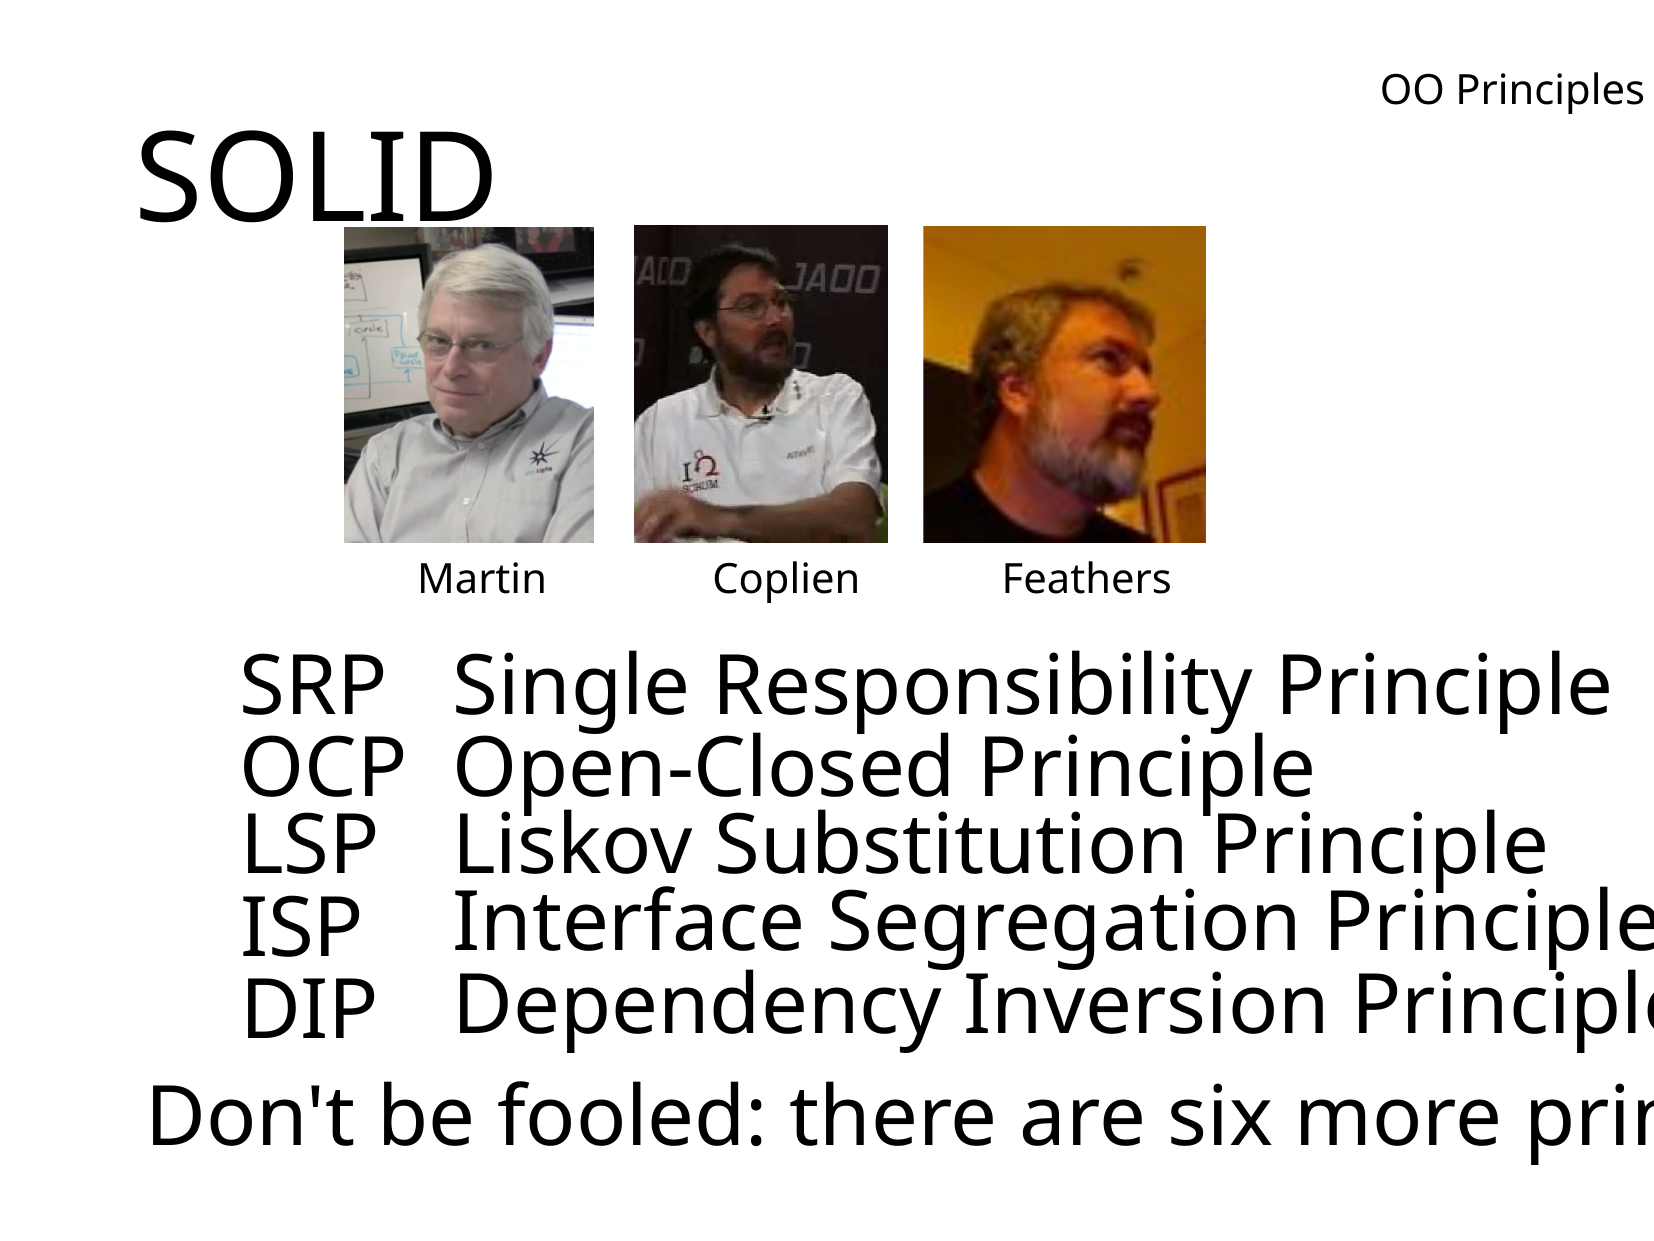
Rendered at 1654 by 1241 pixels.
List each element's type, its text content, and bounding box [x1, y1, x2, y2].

text_box LSP [225, 777, 365, 859]
text_box OO Principles [1365, 51, 1593, 106]
picture [923, 226, 1206, 543]
text_box Don't be fooled: there are six more principles! [130, 1048, 1525, 1141]
text_box Single Responsibility Principle [437, 617, 1315, 709]
picture [634, 225, 888, 543]
text_box Interface Segregation Principle [437, 854, 1355, 936]
text_box ISP [225, 859, 365, 942]
text_box Liskov Substitution Principle [437, 777, 1287, 854]
text_box SRP [225, 617, 365, 700]
text_box DIP [225, 942, 365, 1034]
text_box Dependency Inversion Principle [437, 936, 1362, 1028]
text_box OCP [225, 700, 372, 792]
picture [344, 227, 594, 543]
text_box SOLID [120, 80, 999, 211]
text_box Martin [402, 541, 521, 601]
text_box Feathers [986, 541, 1141, 595]
text_box Open-Closed Principle [437, 700, 1089, 777]
text_box Coplien [697, 541, 831, 595]
